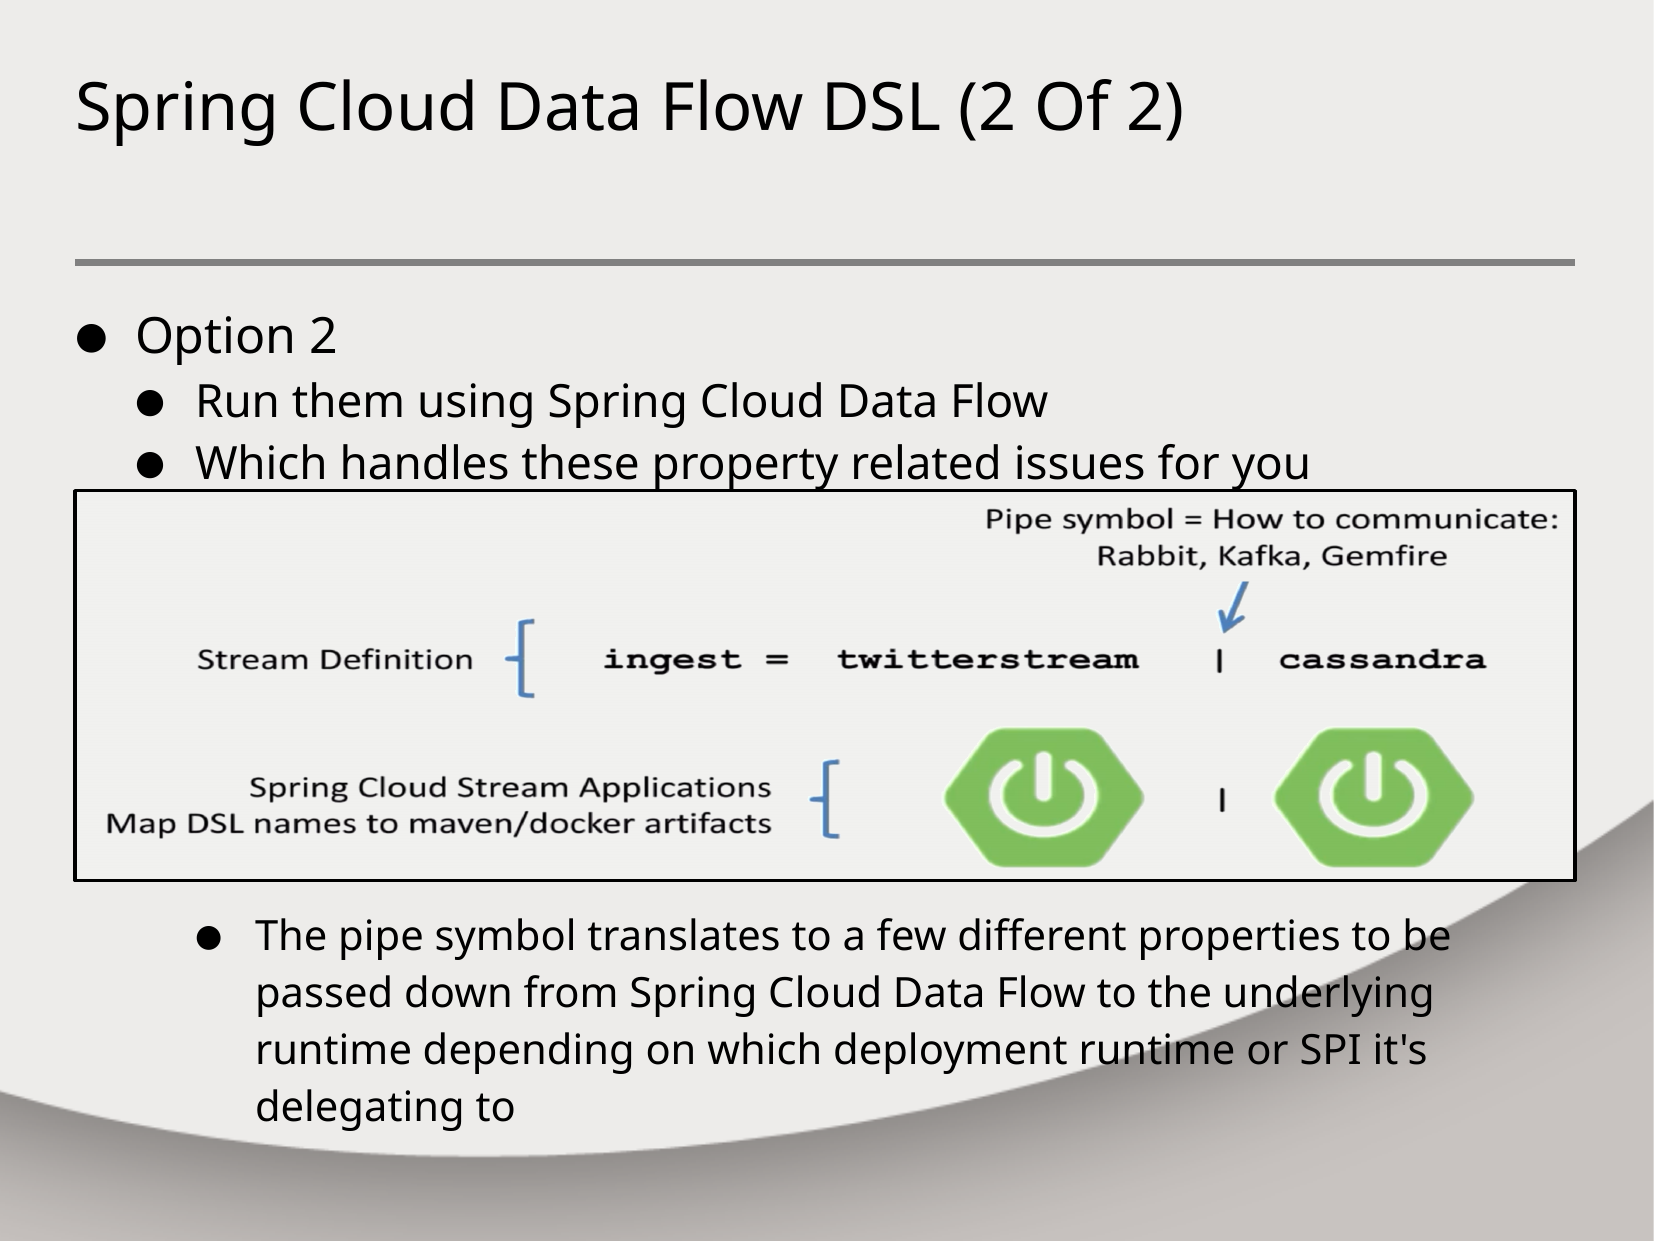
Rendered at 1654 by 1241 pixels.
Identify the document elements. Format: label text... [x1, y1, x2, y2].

picture [0, 0, 1654, 1241]
list Option 2 Run them using Spring Cloud Data Flow Which handles these property related issues for you The pipe symbol translates to a few different properties to be passed down from Spring Cloud Data Flow to the underlying runtime depending on which deployment runtime or SPI it's delegating to [75, 299, 1576, 489]
list Option 2 Run them using Spring Cloud Data Flow Which handles these property related issues for you The pipe symbol translates to a few different properties to be passed down from Spring Cloud Data Flow to the underlying runtime depending on which deployment runtime or SPI it's delegating to [75, 882, 1576, 1163]
title Spring Cloud Data Flow DSL (2 Of 2) [75, 75, 1576, 226]
